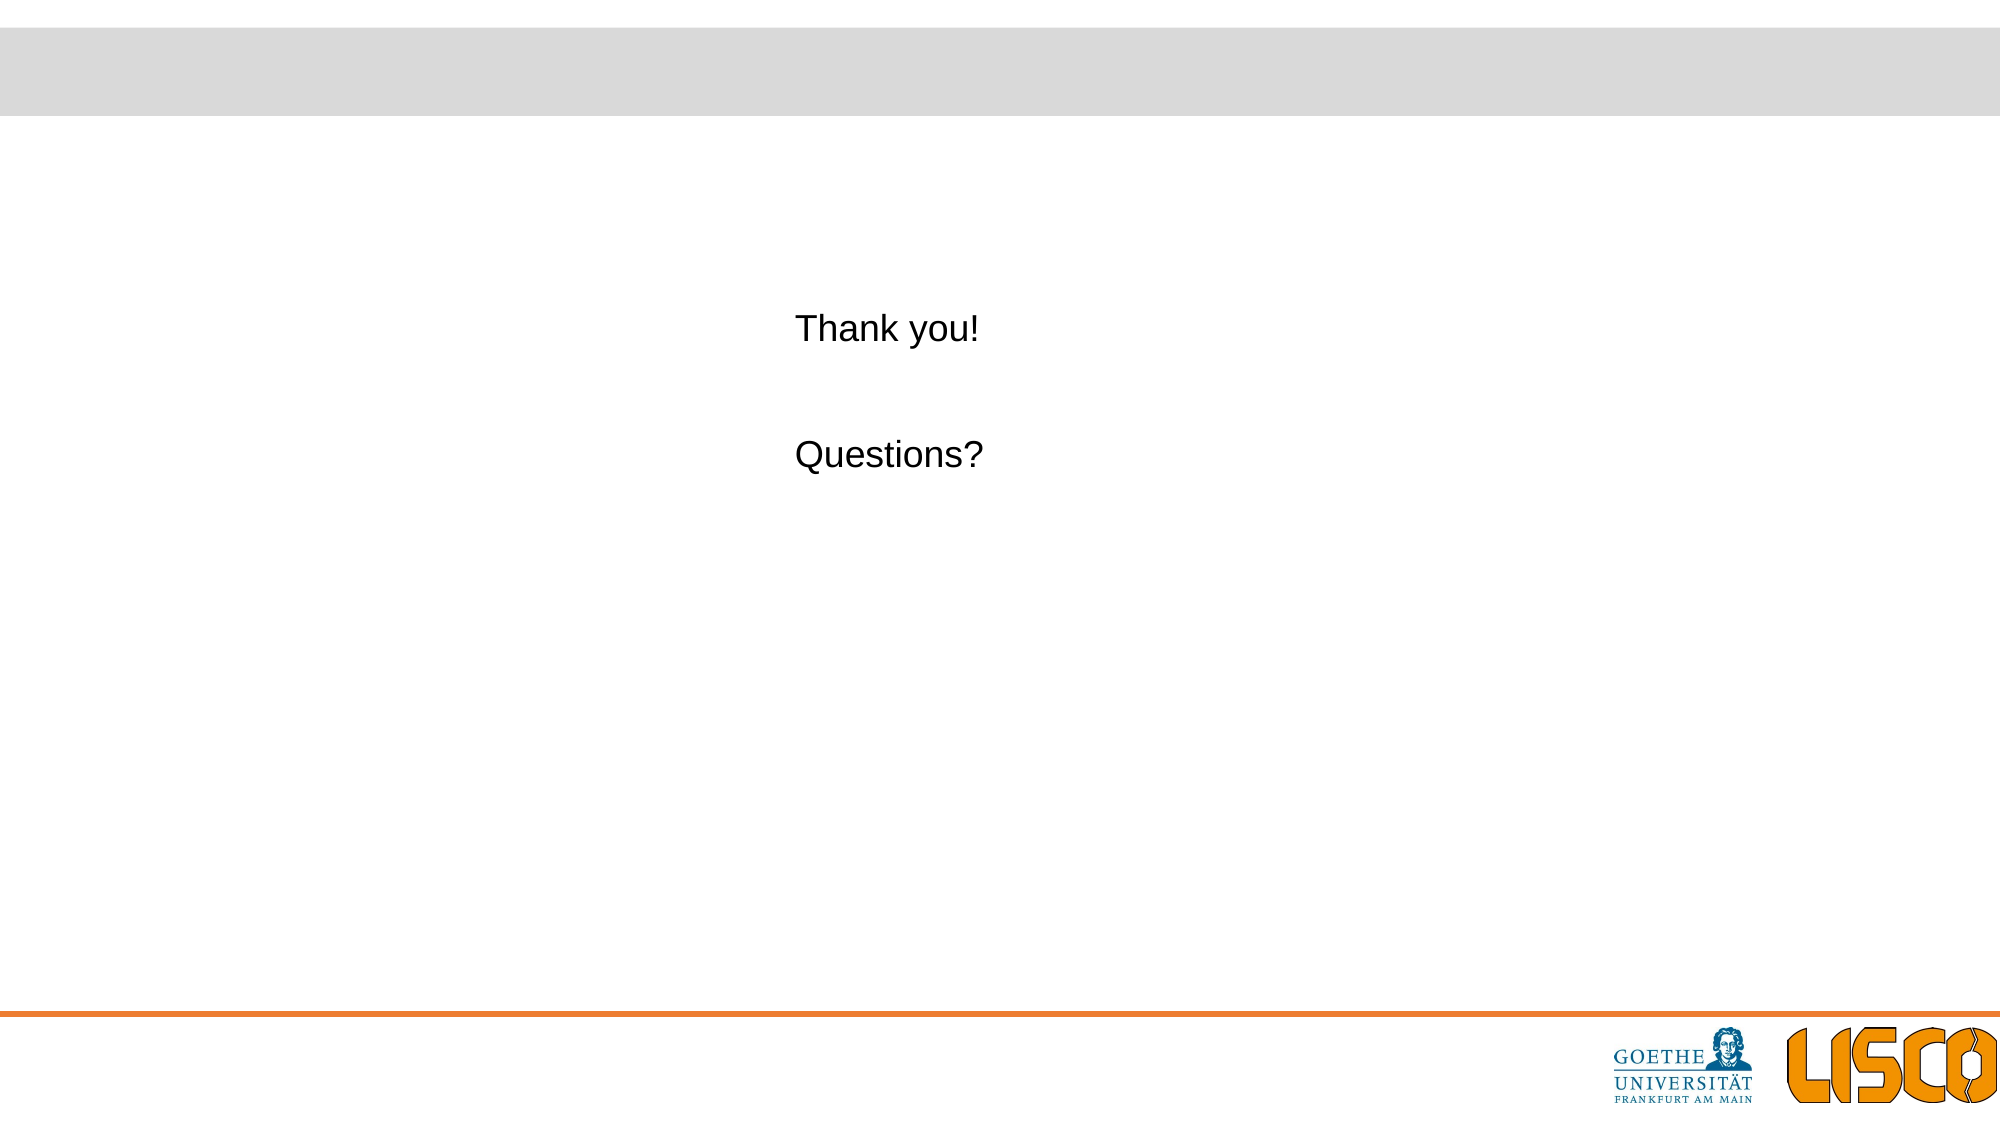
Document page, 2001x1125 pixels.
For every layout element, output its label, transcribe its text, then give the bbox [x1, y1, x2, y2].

text_box [0, 27, 2000, 116]
picture [1733, 1027, 1752, 1067]
picture [1614, 1027, 1752, 1103]
text_box Thank you! Questions? [780, 299, 2000, 483]
picture [1787, 1027, 1997, 1103]
